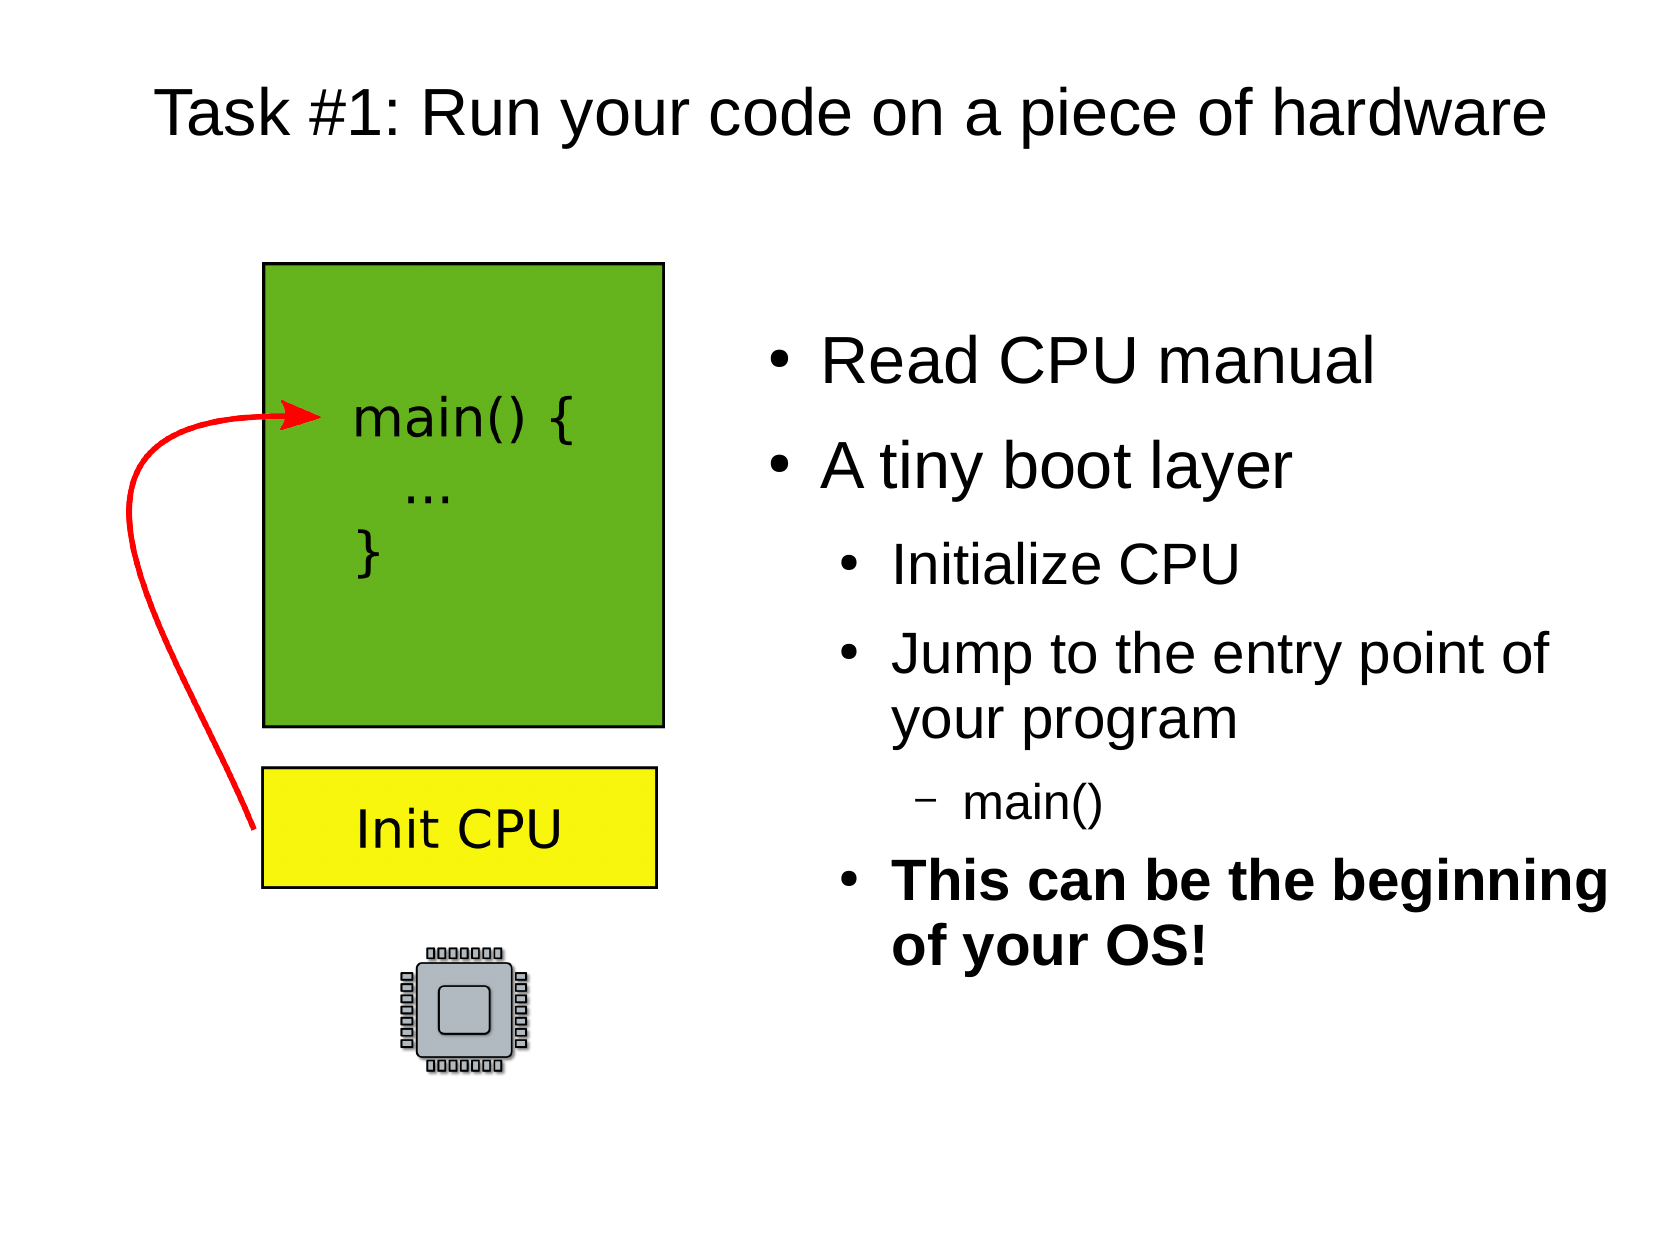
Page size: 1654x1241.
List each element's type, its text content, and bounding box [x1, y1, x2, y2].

list Task #1: Run your code on a piece of hardware [82, 75, 1576, 151]
list Read CPU manual A tiny boot layer Initialize CPU Jump to the entry point of your program main() This can be the beginning of your OS! [750, 219, 1613, 1154]
picture [126, 262, 665, 1085]
